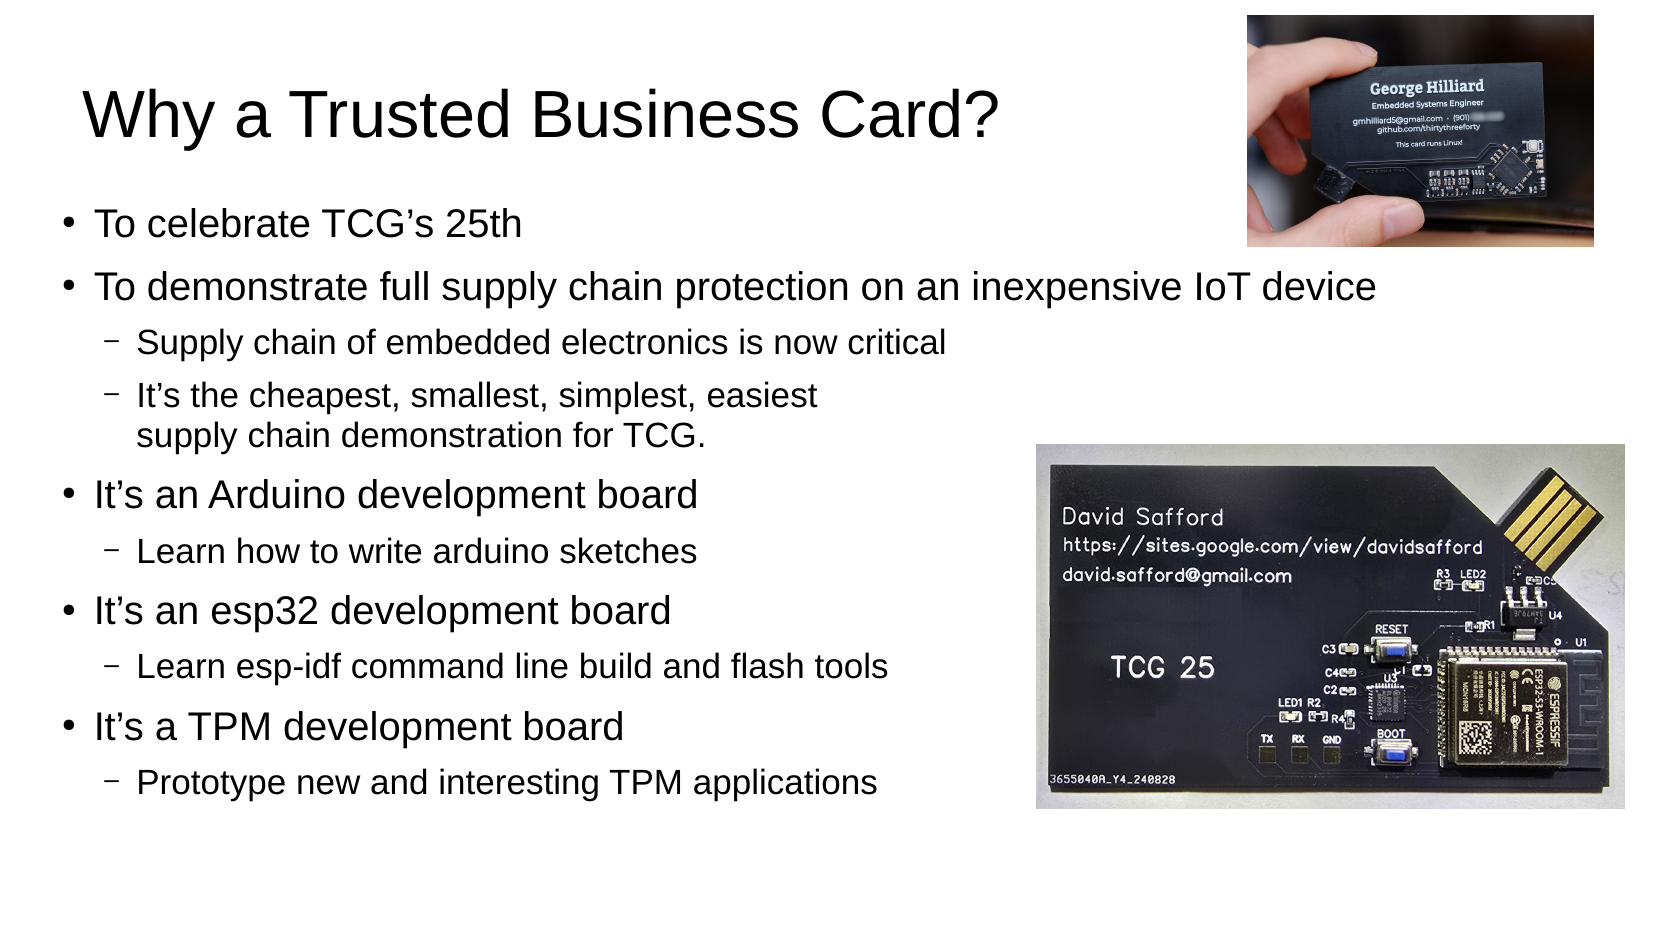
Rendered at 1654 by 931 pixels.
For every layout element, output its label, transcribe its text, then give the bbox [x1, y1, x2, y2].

list To celebrate TCG’s 25th To demonstrate full supply chain protection on an inexpensive IoT device Supply chain of embedded electronics is now critical It’s the cheapest, smallest, simplest, easiest supply chain demonstration for TCG. It’s an Arduino development board Learn how to write arduino sketches It’s an esp32 development board Learn esp-idf command line build and flash tools It’s a TPM development board Prototype new and interesting TPM applications [51, 201, 1540, 809]
picture [1036, 444, 1625, 809]
title Why a Trusted Business Card? [82, 37, 1247, 193]
picture [1247, 15, 1594, 247]
